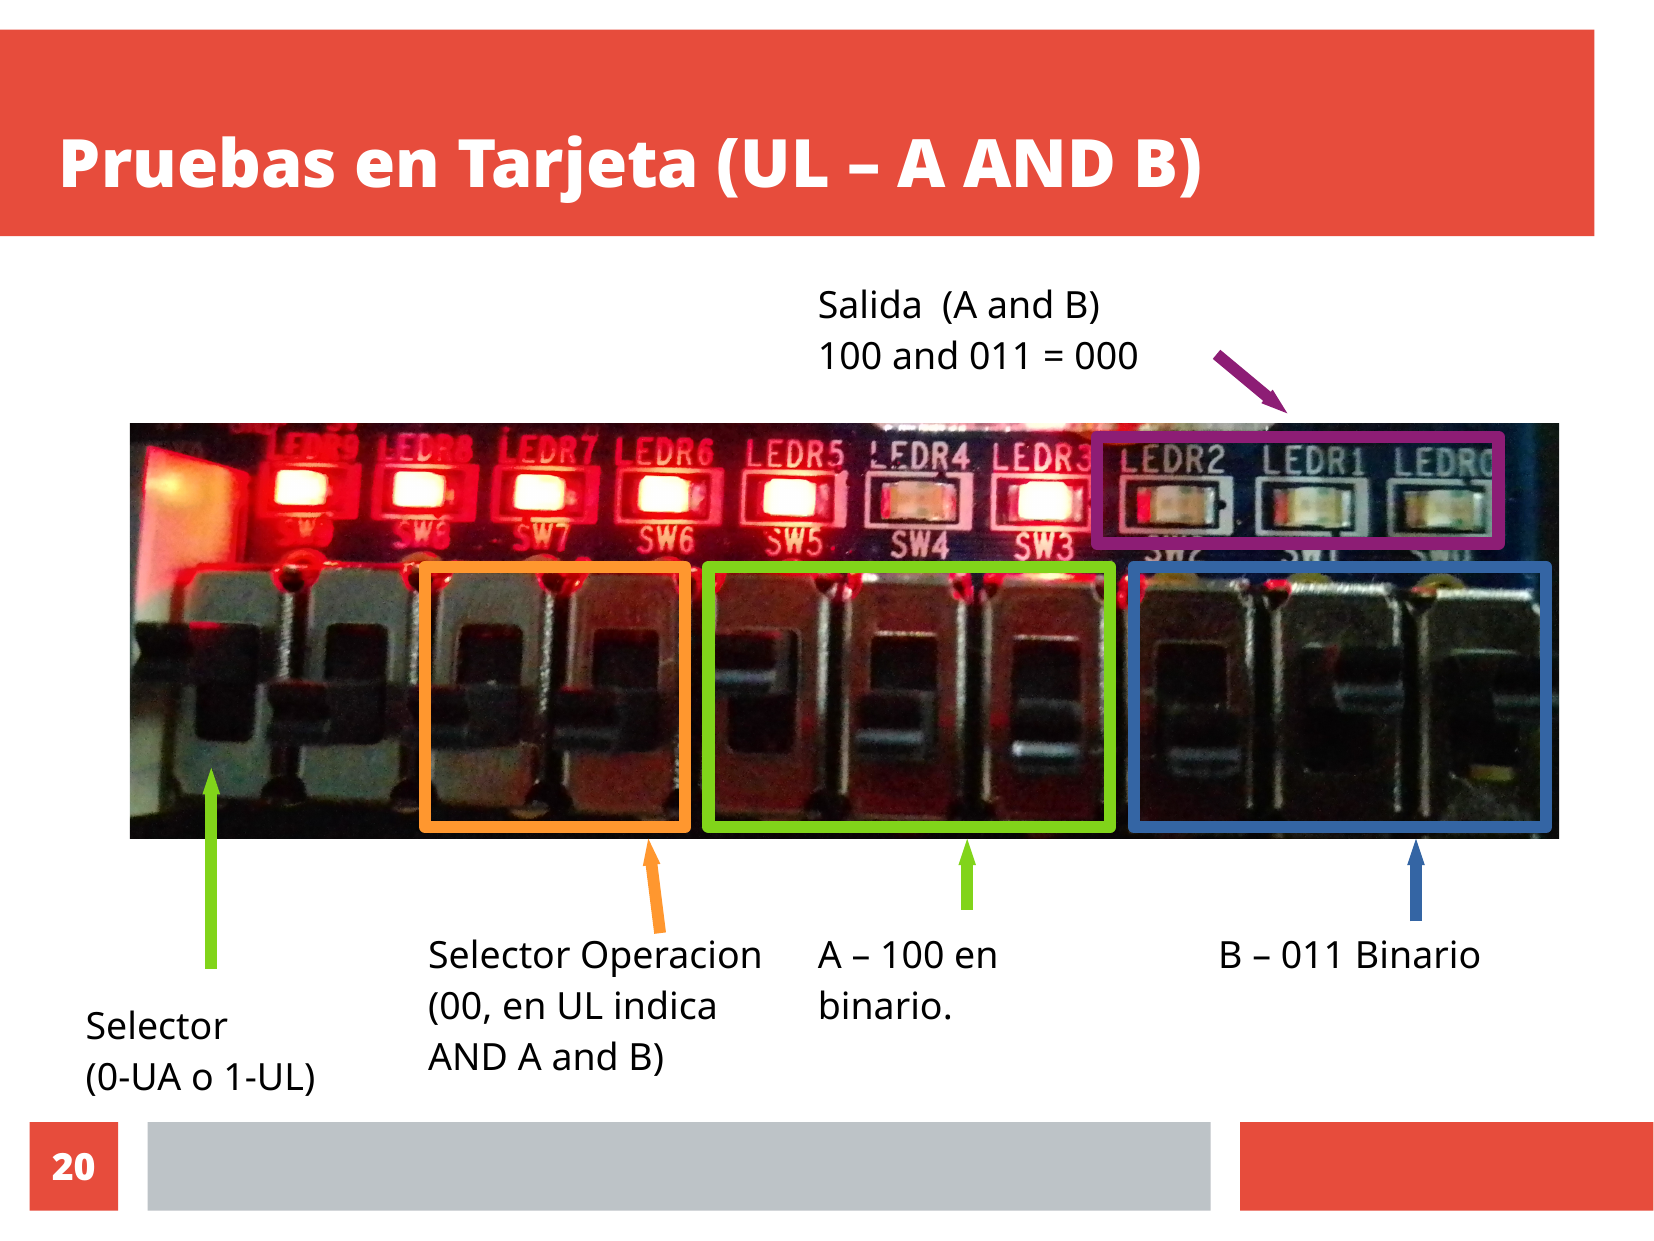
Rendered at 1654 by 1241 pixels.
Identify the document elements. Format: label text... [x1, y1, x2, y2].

picture [129, 423, 1560, 839]
text_box Selector Operacion (00, en UL indica AND A and B) [413, 921, 780, 1154]
text_box Selector (0-UA o 1-UL) [70, 992, 402, 1095]
text_box B – 011 Binario [1203, 921, 1546, 1024]
title Pruebas en Tarjeta (UL – A AND B) [59, 59, 1595, 207]
text_box A – 100 en binario. [803, 921, 1146, 1067]
text_box Salida (A and B) 100 and 011 = 000 [803, 271, 1229, 374]
